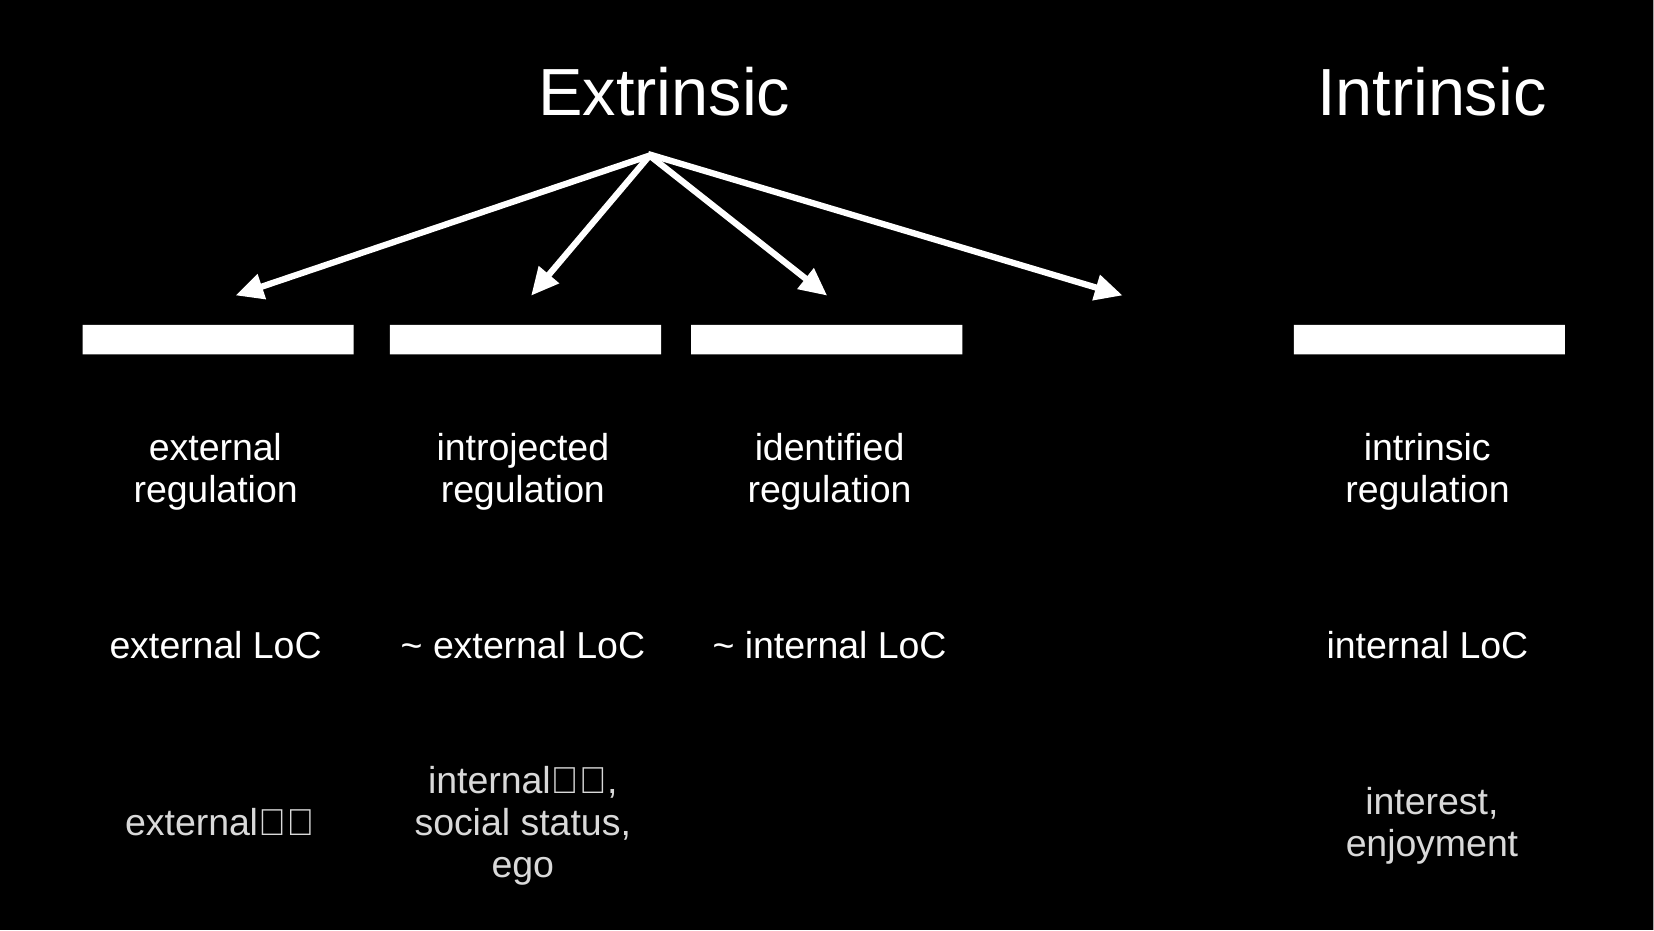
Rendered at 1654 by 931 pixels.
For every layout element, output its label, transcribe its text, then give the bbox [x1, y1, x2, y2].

text_box [389, 324, 662, 355]
list external🥕🏒 [87, 759, 353, 886]
list Extrinsic [531, 29, 798, 156]
text_box [691, 324, 963, 355]
text_box [1293, 324, 1565, 355]
list ~ internal LoC [696, 582, 963, 709]
list external LoC [82, 582, 349, 709]
list Intrinsic [1299, 29, 1565, 156]
list identified regulation [696, 405, 963, 532]
list introjected regulation [390, 405, 656, 532]
list intrinsic regulation [1294, 405, 1561, 532]
list ~ external LoC [390, 582, 656, 709]
list internal🥕🏒, social status, ego [390, 759, 656, 886]
list interest, enjoyment [1299, 759, 1565, 886]
list internal LoC [1294, 582, 1561, 709]
text_box [82, 324, 354, 355]
list external regulation [82, 405, 349, 532]
